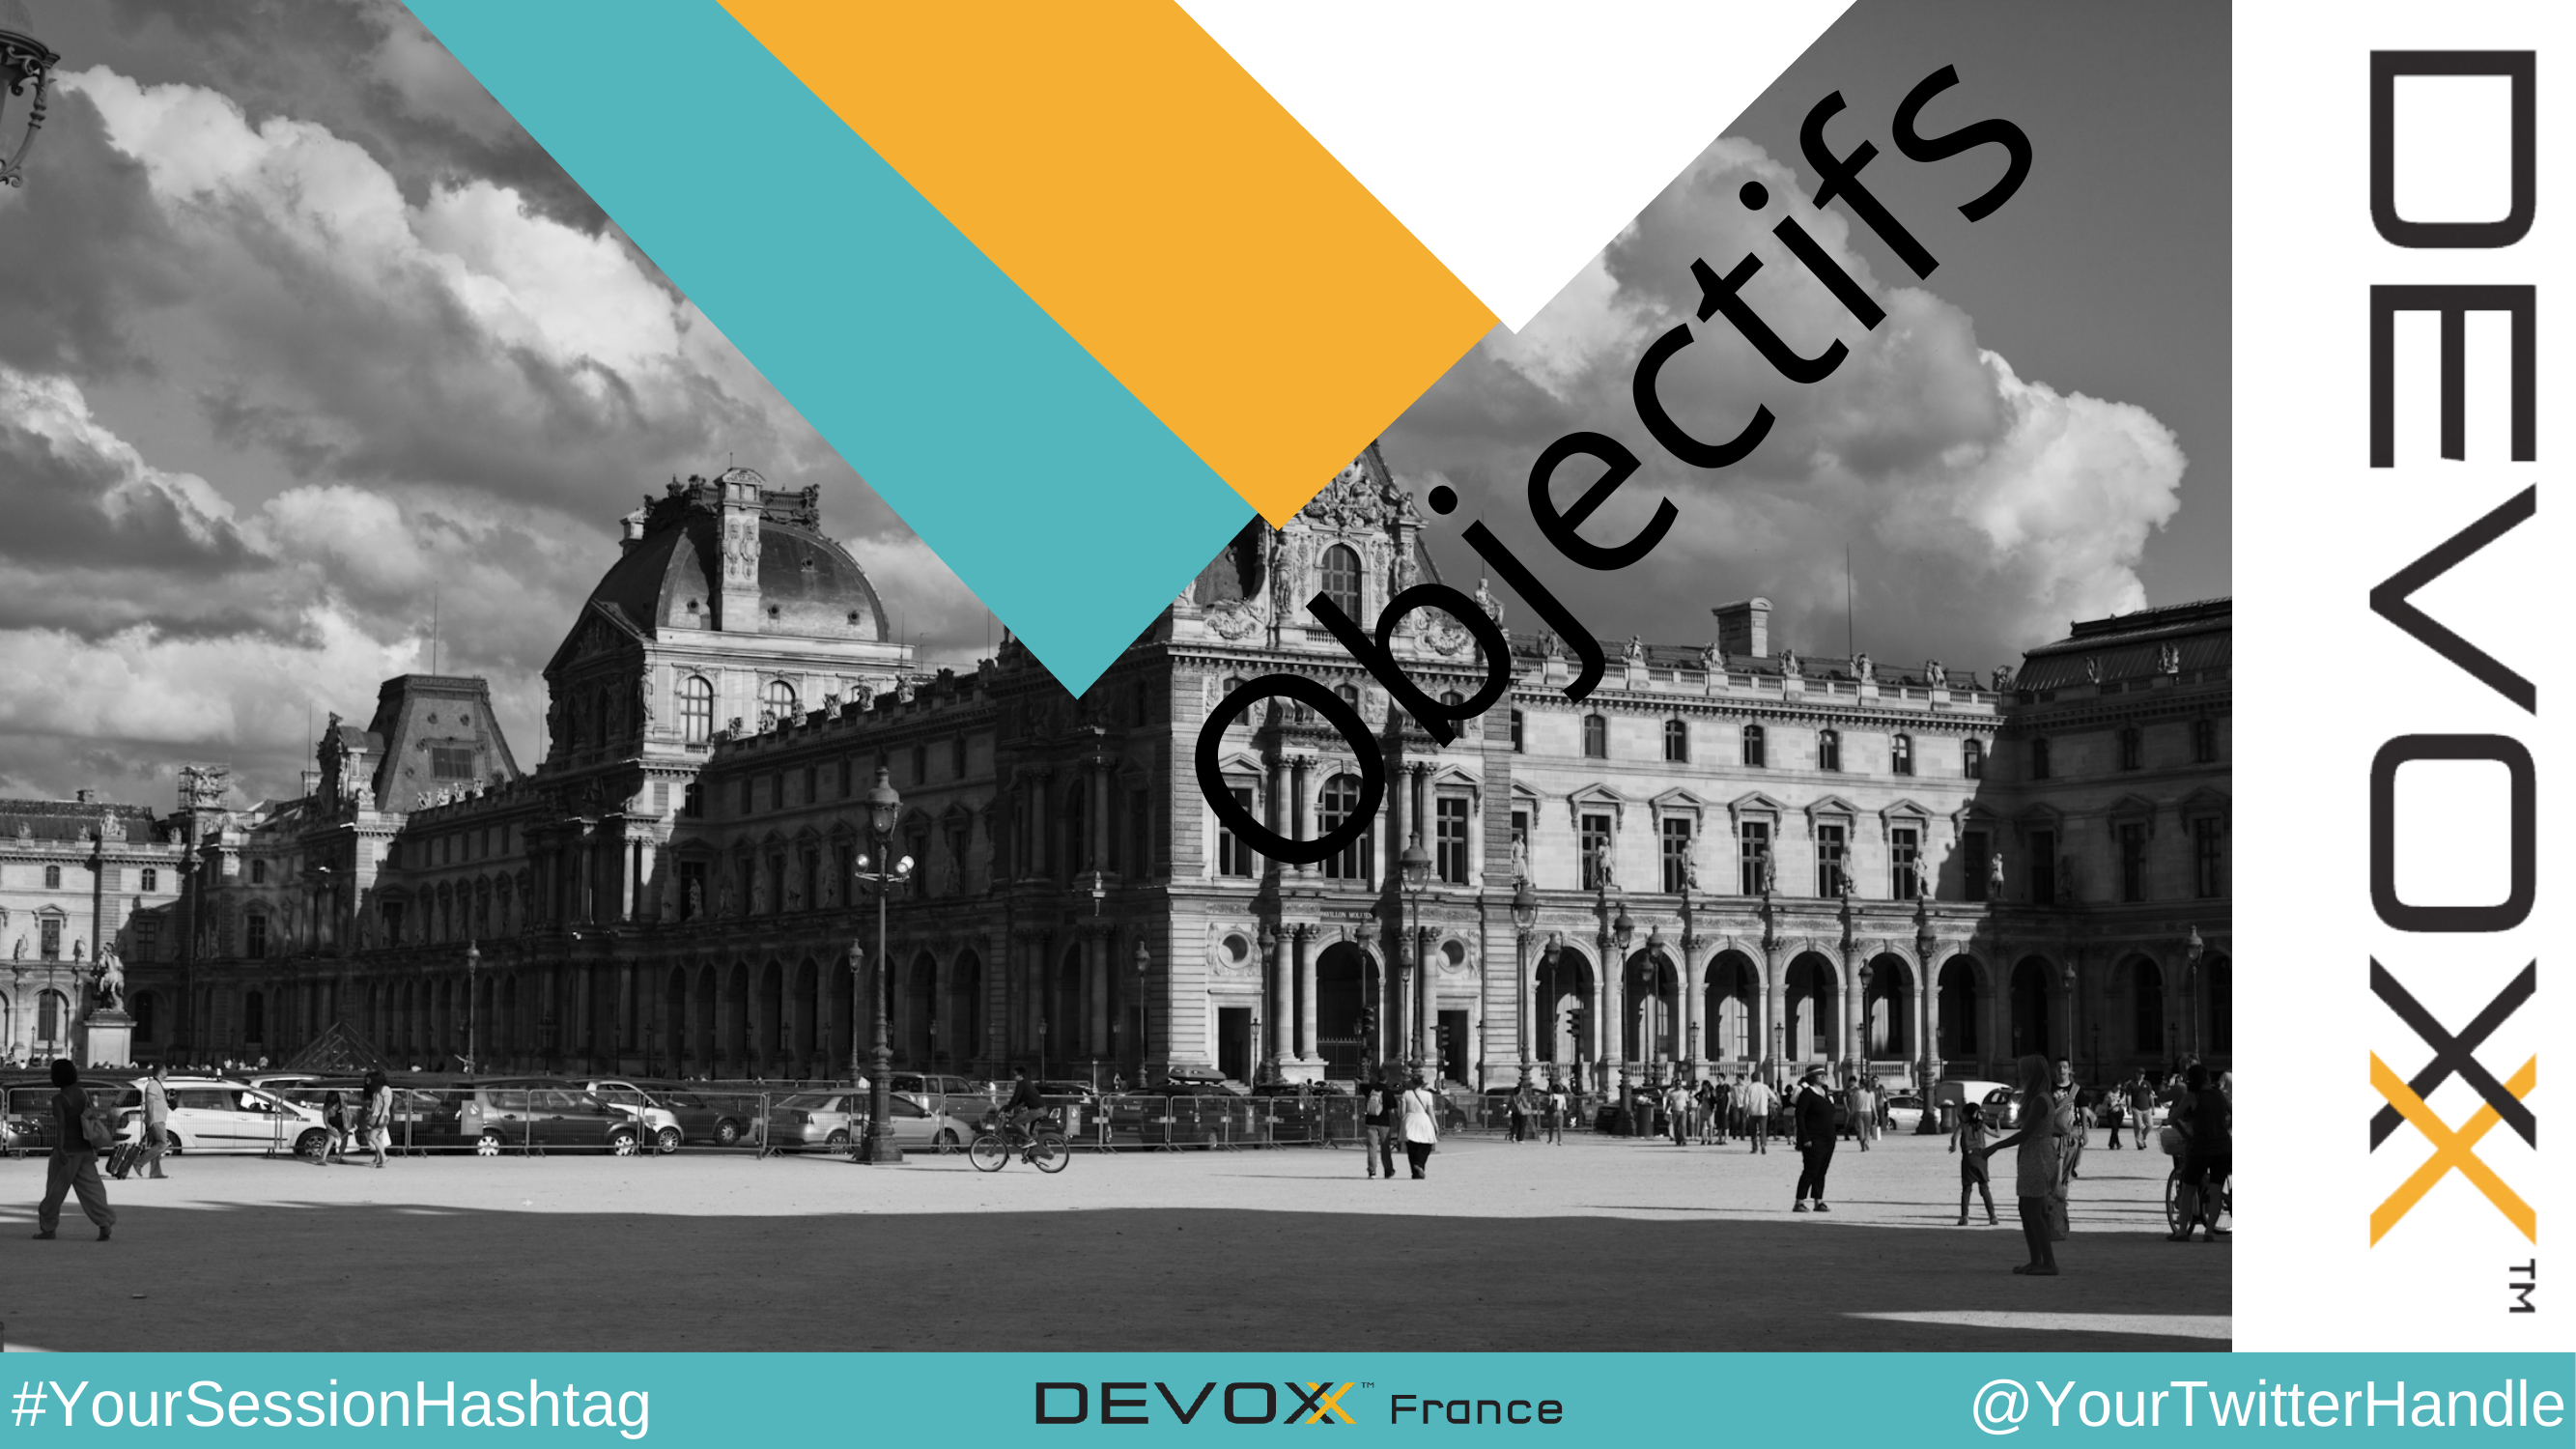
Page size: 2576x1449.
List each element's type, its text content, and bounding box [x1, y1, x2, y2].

picture [1021, 1367, 1572, 1435]
title Objectifs [1099, 0, 2172, 968]
picture [2353, 22, 2576, 1321]
picture [0, 0, 2232, 1351]
